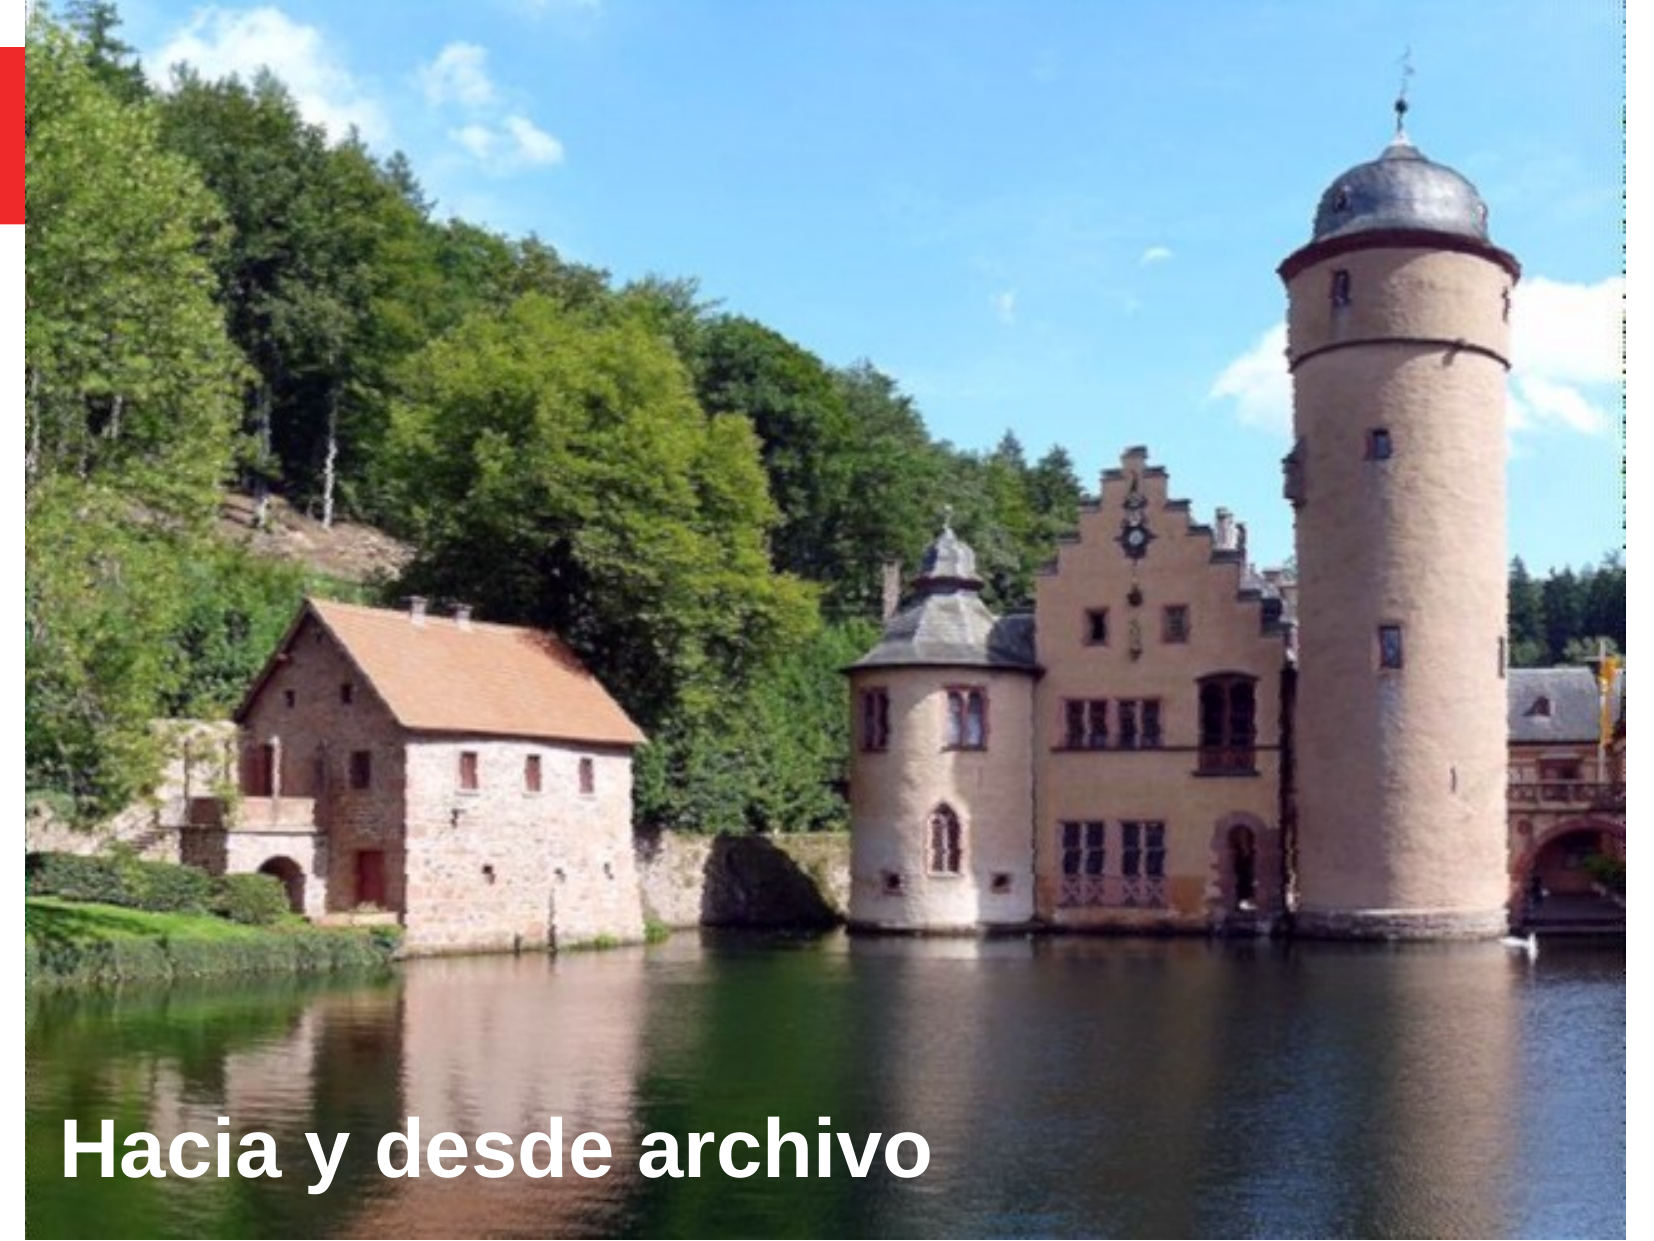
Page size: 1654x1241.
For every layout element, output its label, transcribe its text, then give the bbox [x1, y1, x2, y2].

text_box Hacia y desde archivo [45, 1095, 1471, 1216]
picture [25, 0, 1626, 1240]
